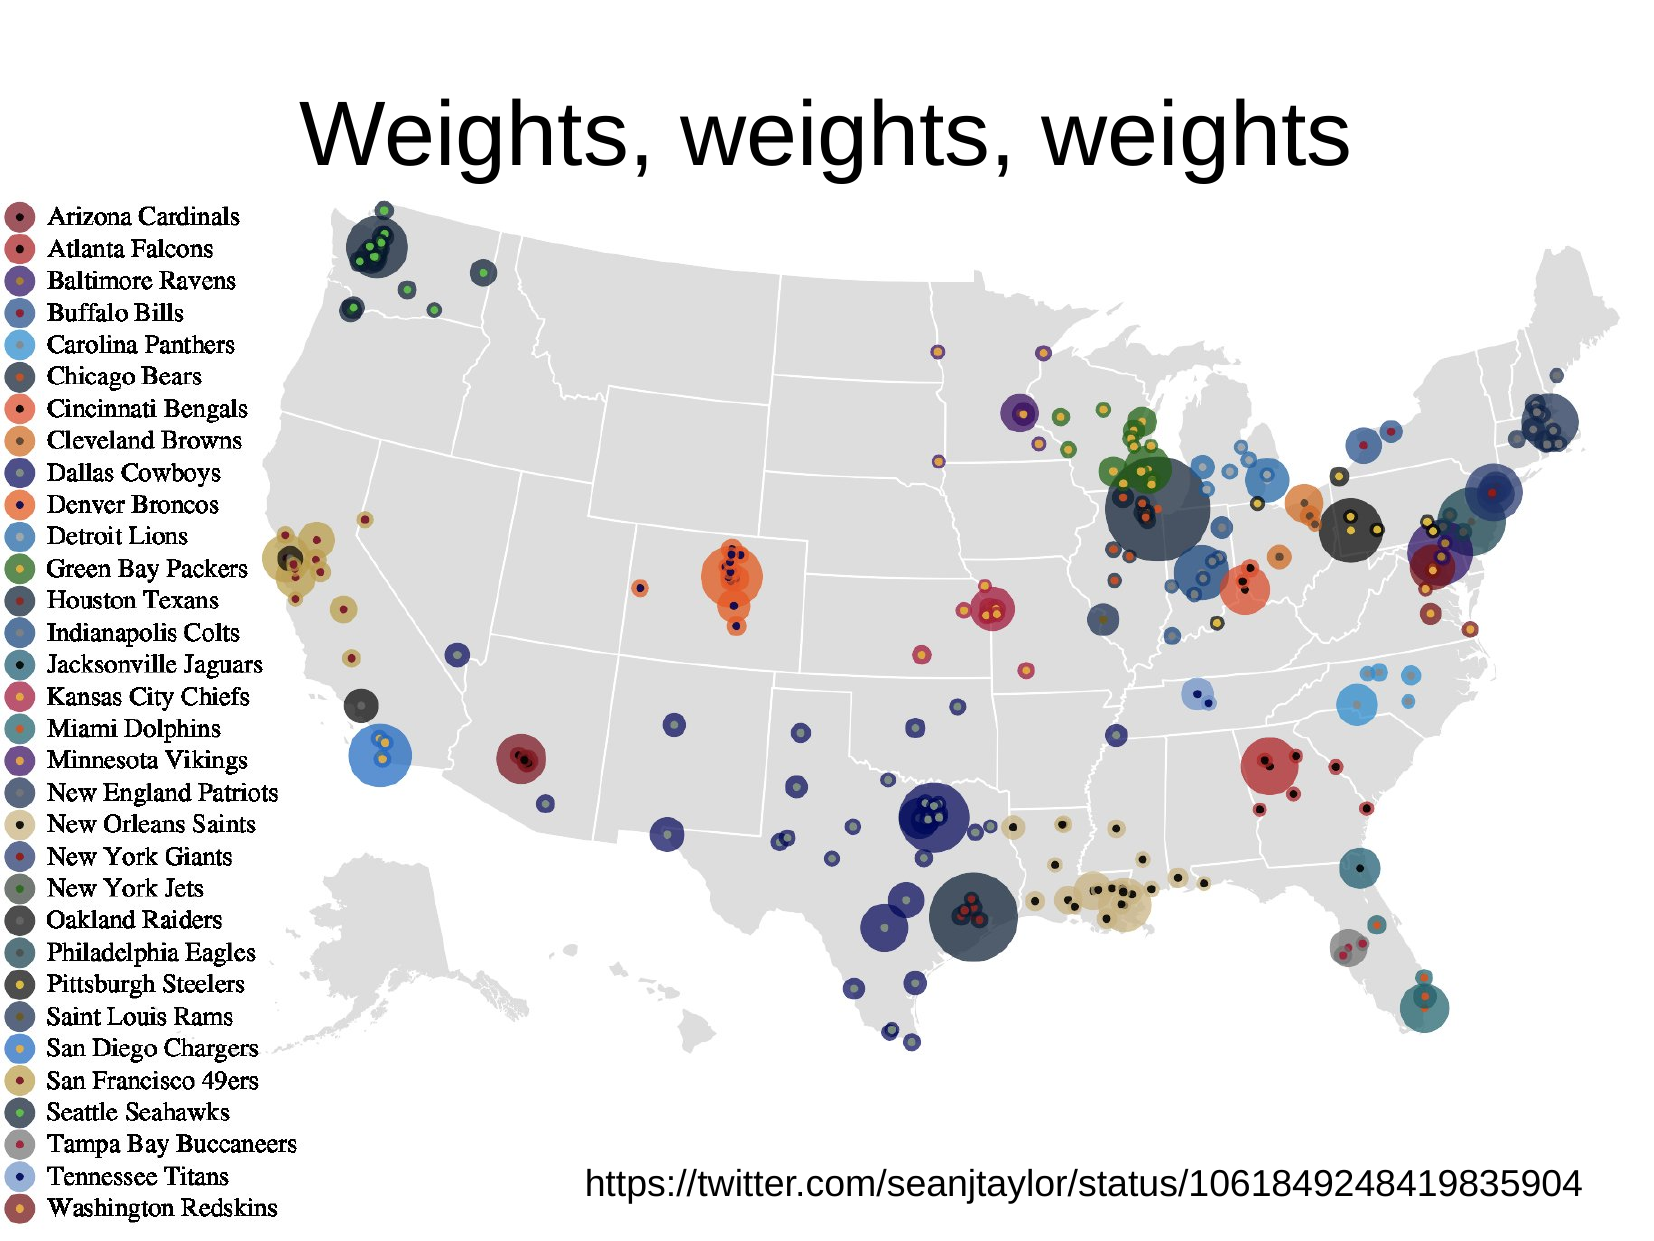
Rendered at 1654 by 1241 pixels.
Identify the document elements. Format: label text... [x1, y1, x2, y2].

picture [0, 188, 1654, 1241]
title Weights, weights, weights [82, 30, 1571, 188]
text_box https://twitter.com/seanjtaylor/status/1061849248419835904 [570, 1155, 1603, 1212]
